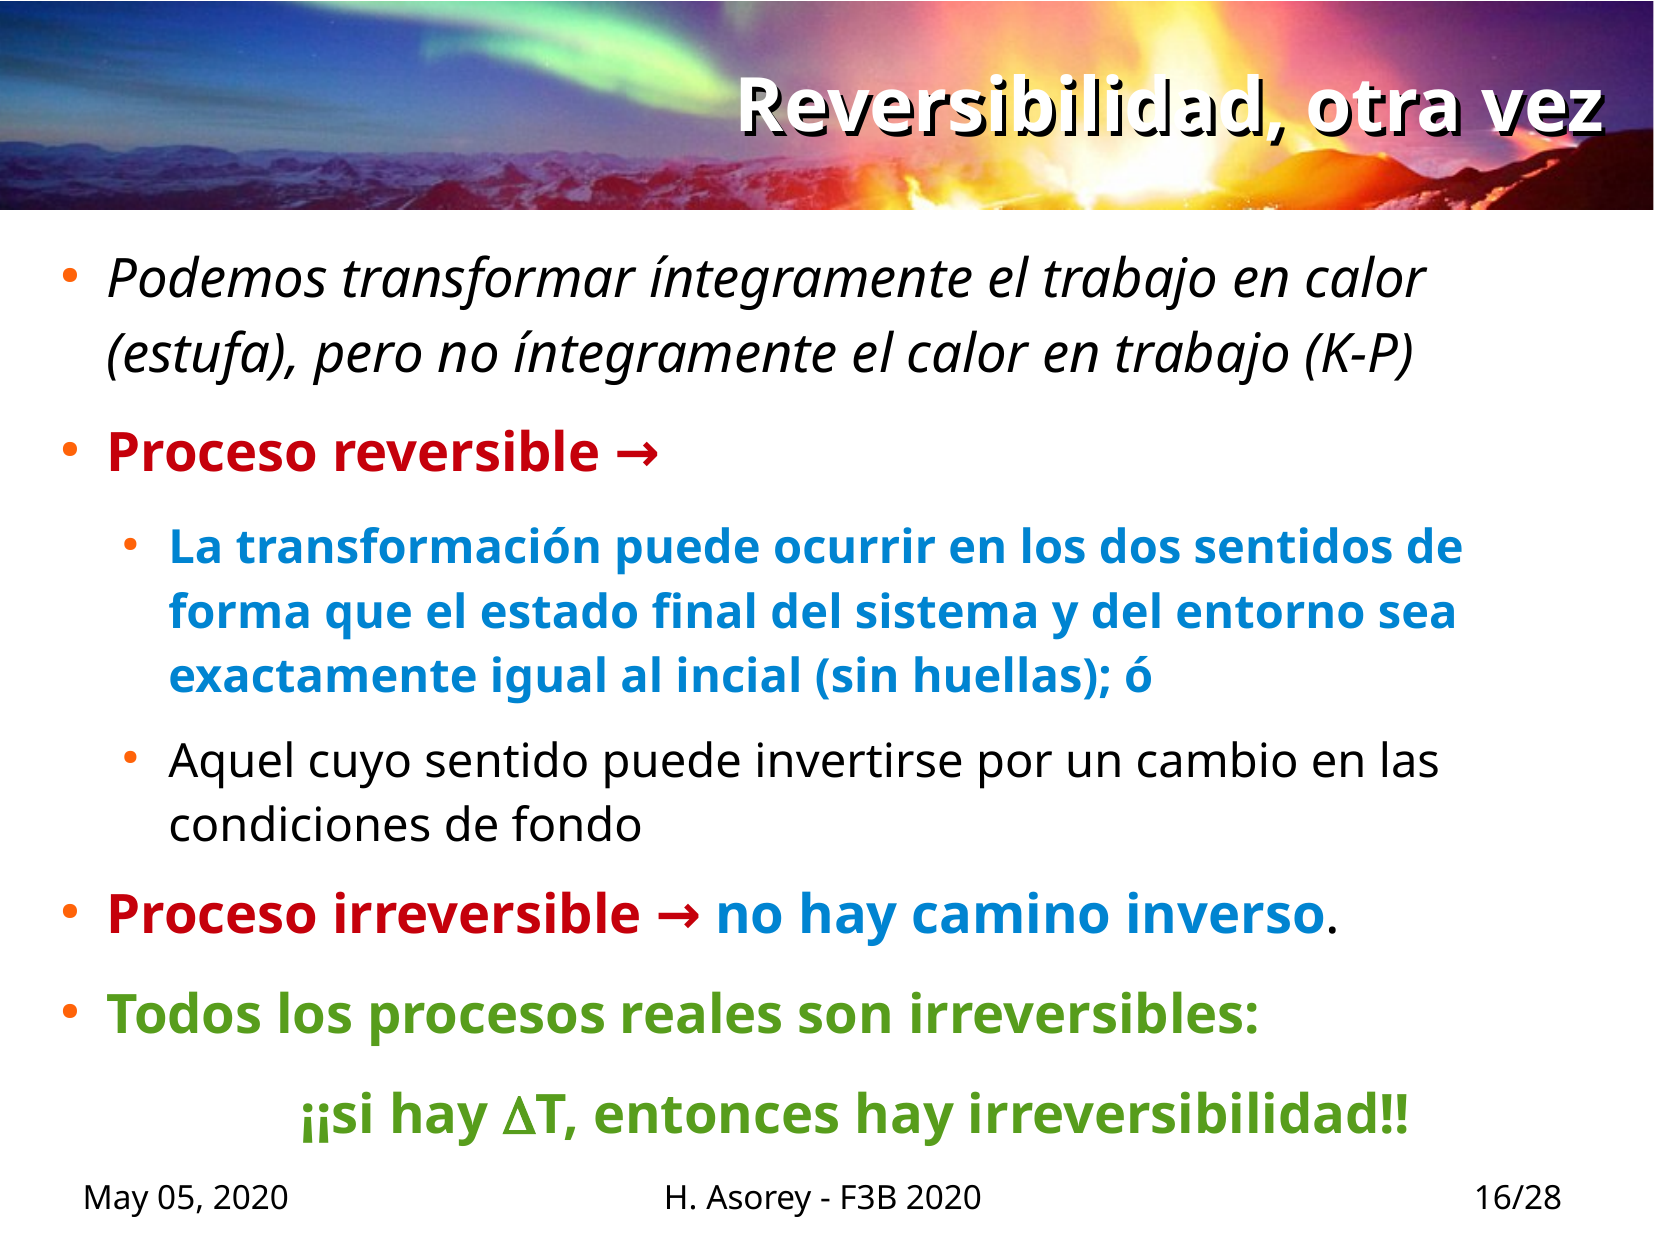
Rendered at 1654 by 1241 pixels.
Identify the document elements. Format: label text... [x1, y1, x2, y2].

title Reversibilidad, otra vez [45, 15, 1606, 191]
picture [0, 1, 1654, 210]
list Podemos transformar íntegramente el trabajo en calor (estufa), pero no íntegramente el calor en trabajo (K-P) Proceso reversible → La transformación puede ocurrir en los dos sentidos de forma que el estado final del sistema y del entorno sea exactamente igual al incial (sin huellas); ó Aquel cuyo sentido puede invertirse por un cambio en las condiciones de fondo Proceso irreversible → no hay camino inverso. Todos los procesos reales son irreversibles: ¡¡si hay DT, entonces hay irreversibilidad!! [45, 240, 1606, 1156]
